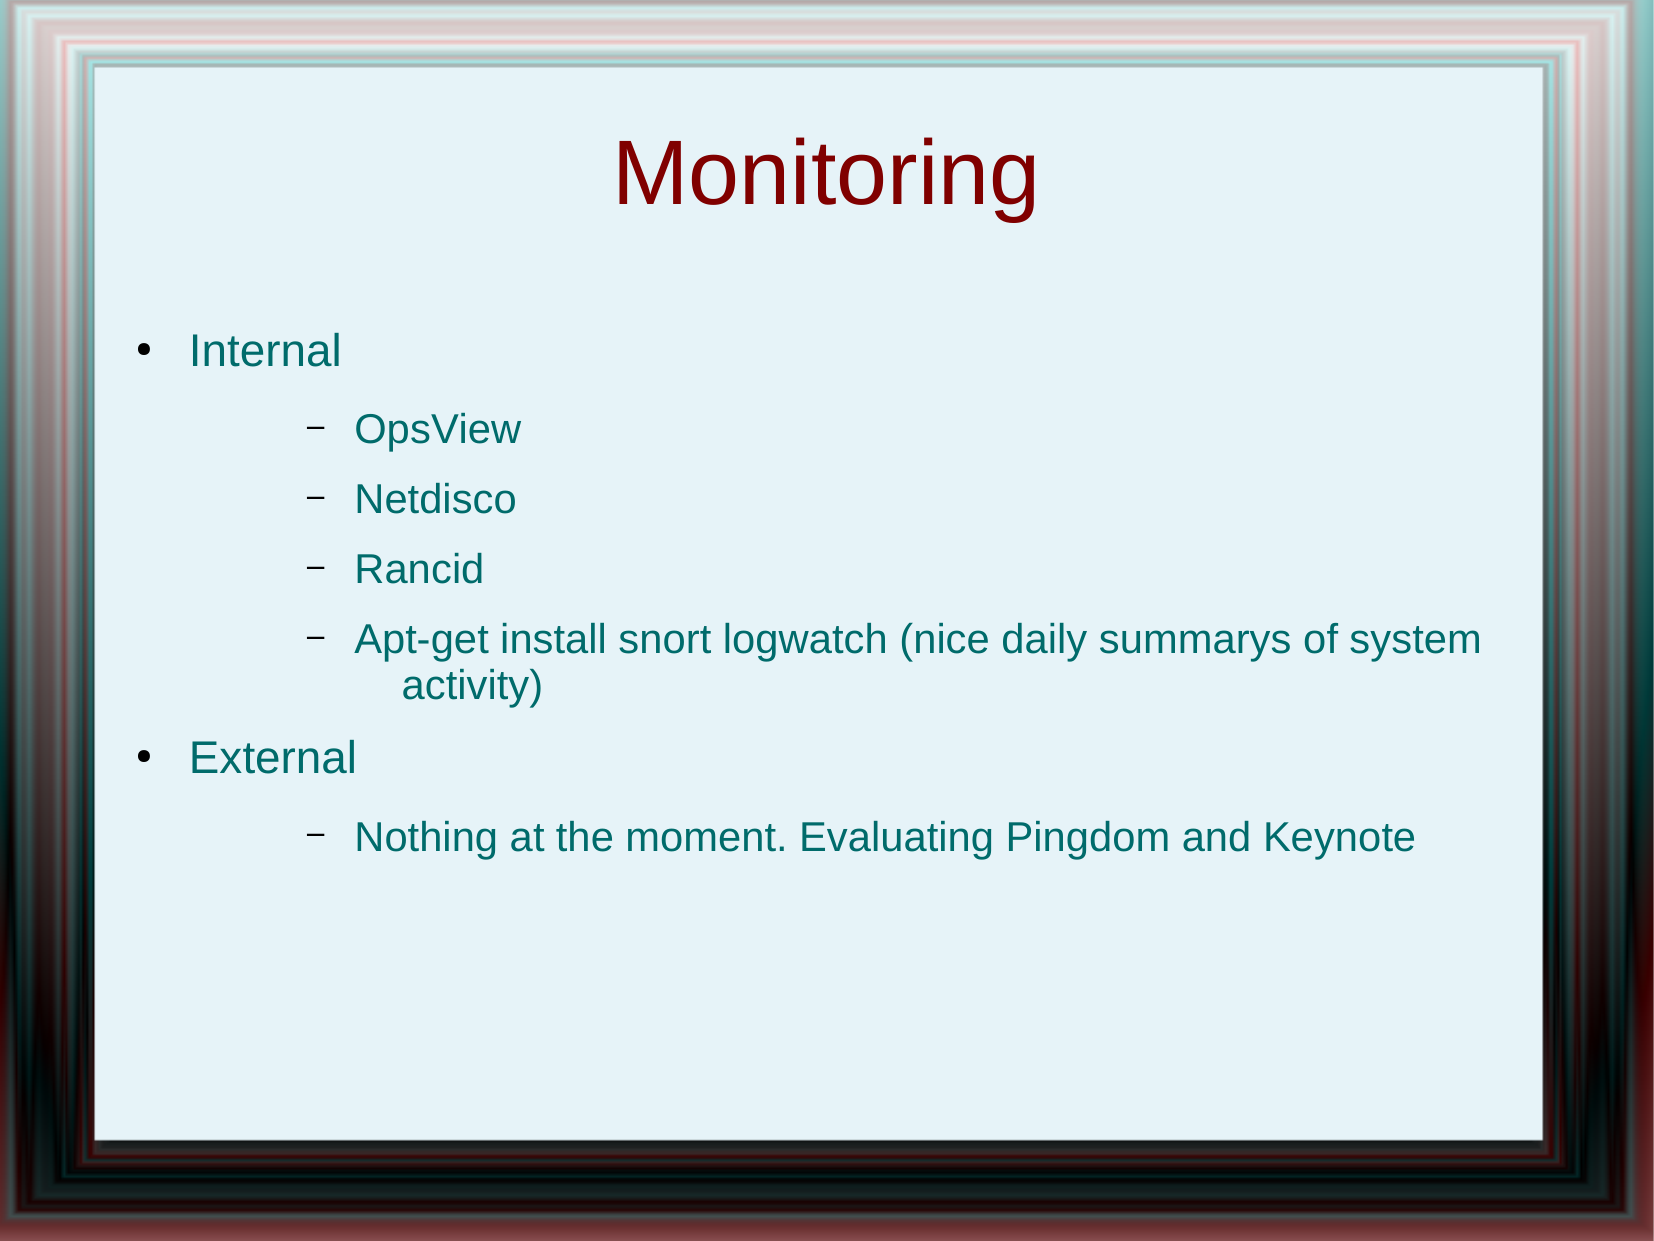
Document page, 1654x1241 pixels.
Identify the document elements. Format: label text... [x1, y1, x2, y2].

list Internal OpsView Netdisco Rancid Apt-get install snort logwatch (nice daily summarys of system activity) External Nothing at the moment. Evaluating Pingdom and Keynote [118, 324, 1506, 1129]
title Monitoring [118, 95, 1536, 250]
picture [0, 0, 1654, 1241]
